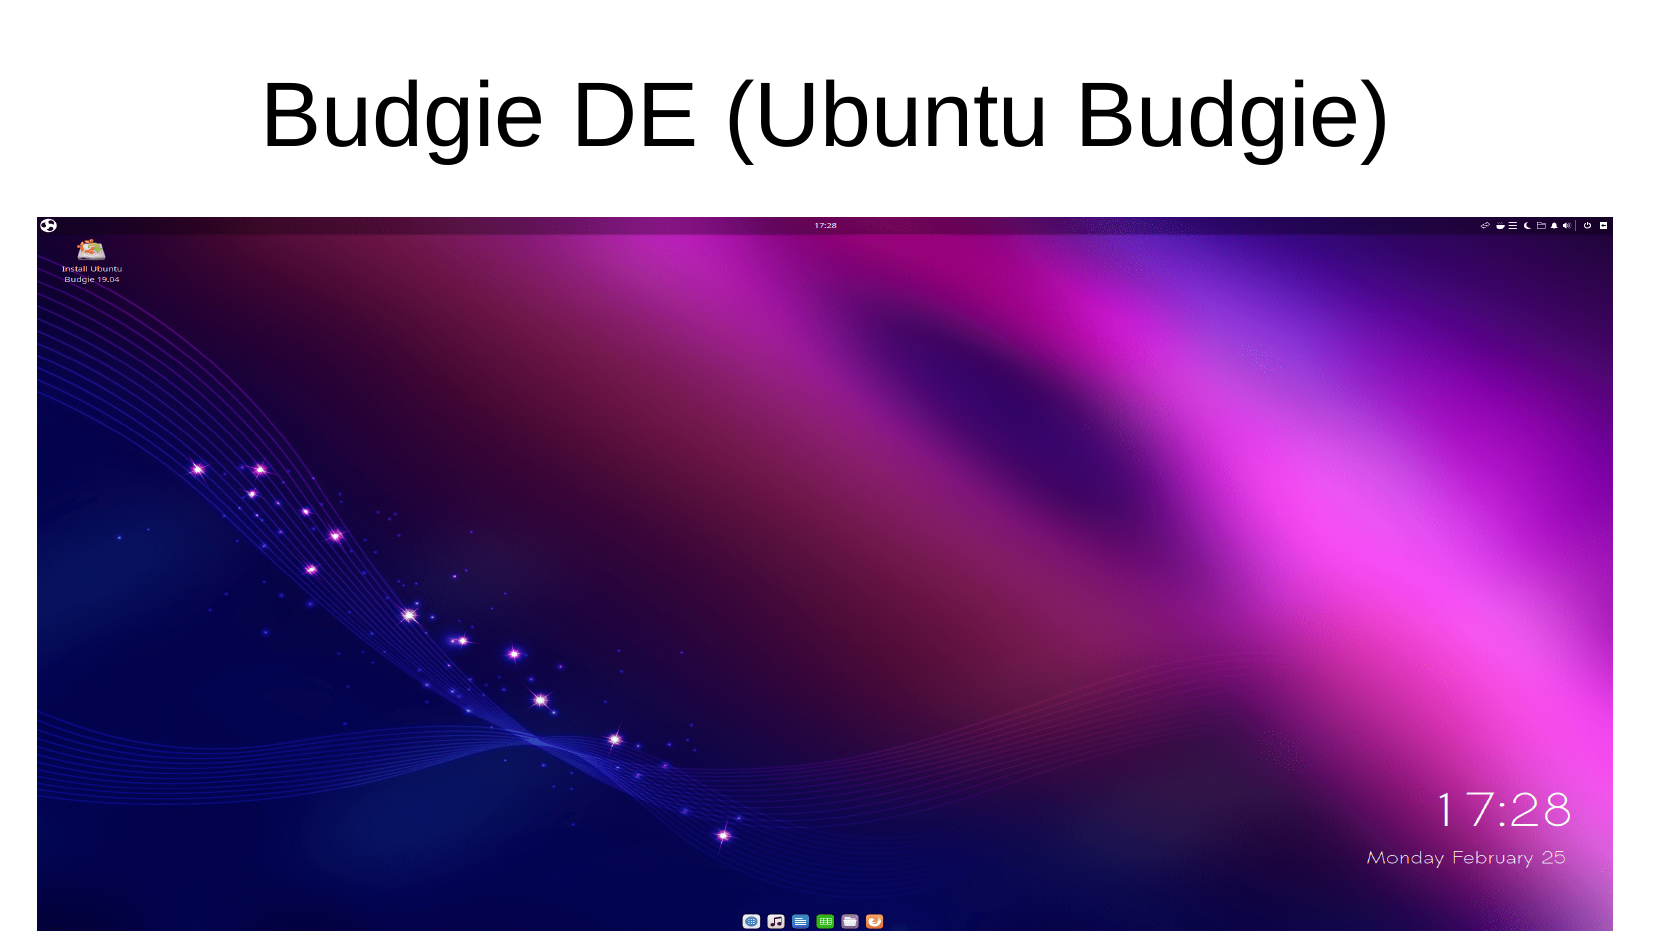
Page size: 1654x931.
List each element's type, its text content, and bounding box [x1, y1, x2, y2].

title Budgie DE (Ubuntu Budgie) [82, 37, 1571, 193]
picture [37, 217, 1613, 931]
